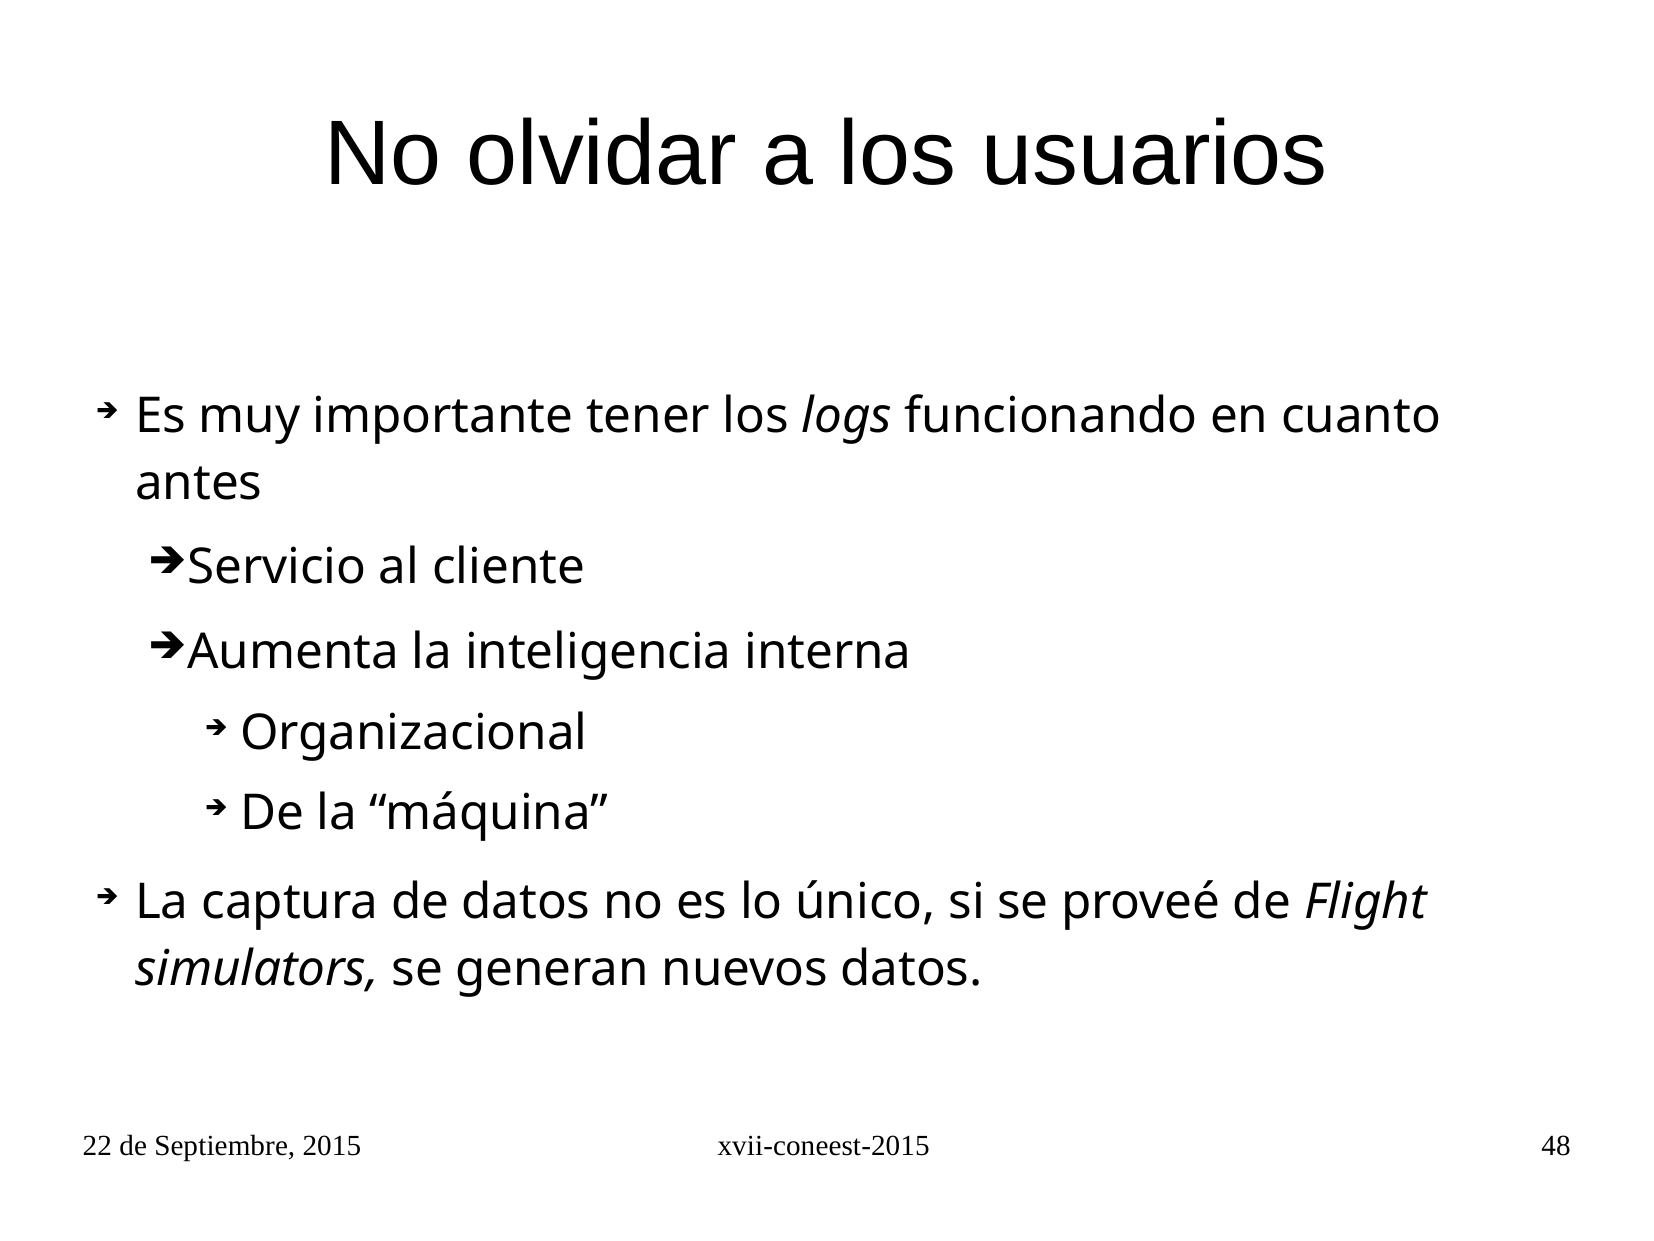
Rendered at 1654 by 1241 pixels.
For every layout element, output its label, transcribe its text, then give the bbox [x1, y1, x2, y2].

title No olvidar a los usuarios [82, 49, 1571, 257]
list Es muy importante tener los logs funcionando en cuanto antes Servicio al cliente Aumenta la inteligencia interna Organizacional De la “máquina” La captura de datos no es lo único, si se proveé de Flight simulators, se generan nuevos datos. [82, 290, 1571, 1010]
